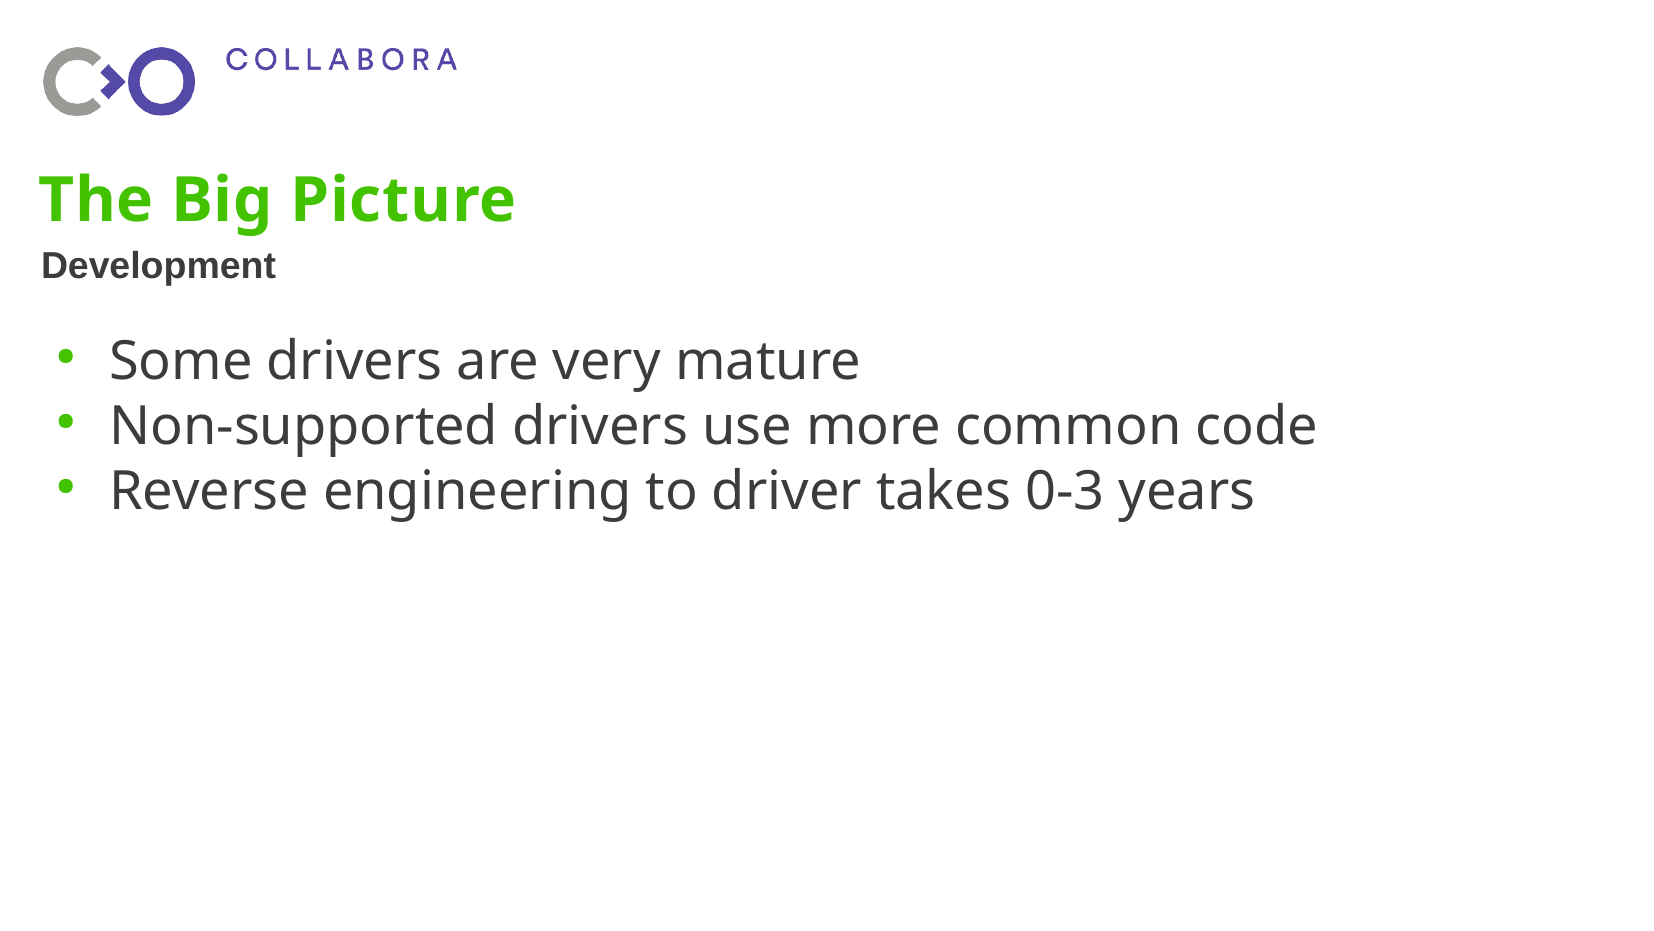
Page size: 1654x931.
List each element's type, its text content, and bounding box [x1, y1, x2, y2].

picture [43, 47, 457, 116]
title The Big Picture [38, 159, 1614, 216]
text_box Development [41, 240, 1614, 290]
list Some drivers are very mature Non-supported drivers use more common code Reverse engineering to driver takes 0-3 years [38, 325, 1614, 581]
